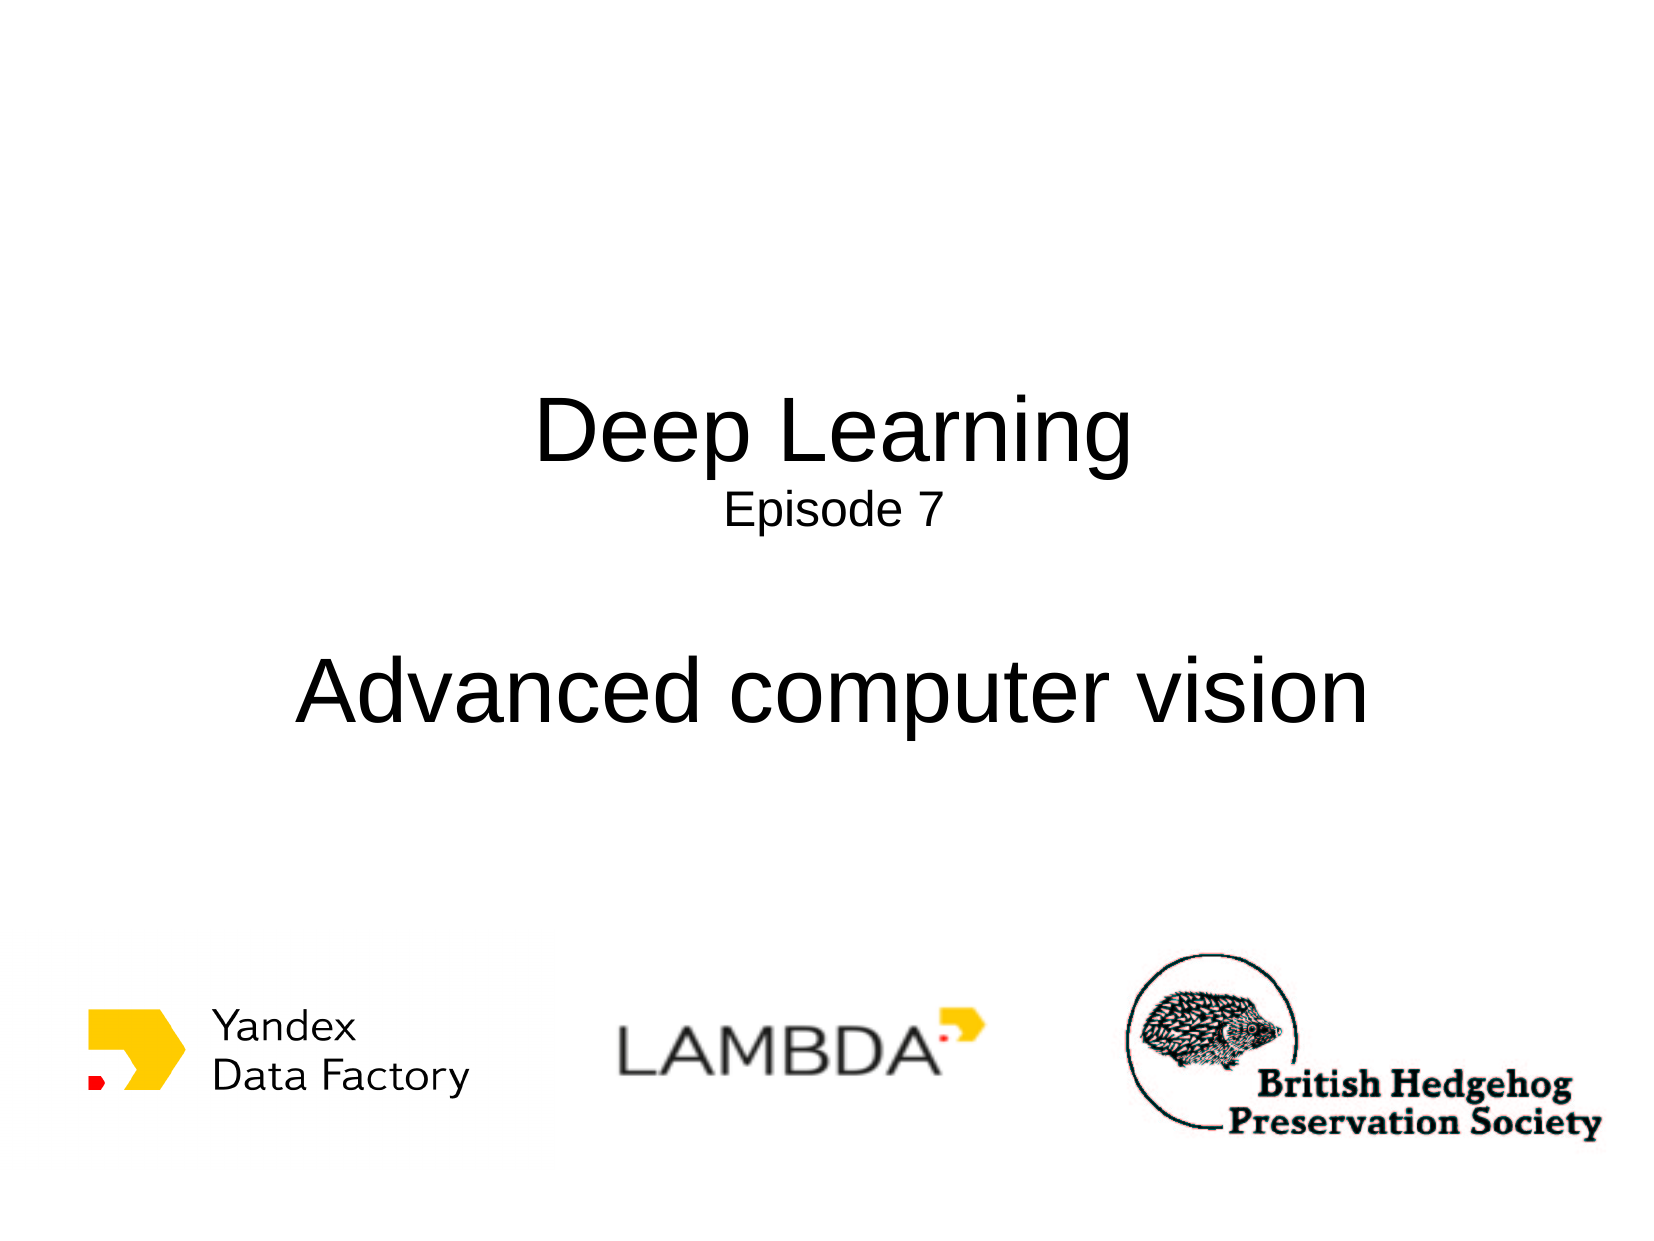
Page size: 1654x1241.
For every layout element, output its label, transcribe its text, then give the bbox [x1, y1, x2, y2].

picture [1049, 869, 1654, 1241]
title Deep Learning Episode 7 Advanced computer vision [90, 377, 1579, 743]
picture [0, 929, 555, 1170]
picture [584, 872, 1005, 1212]
